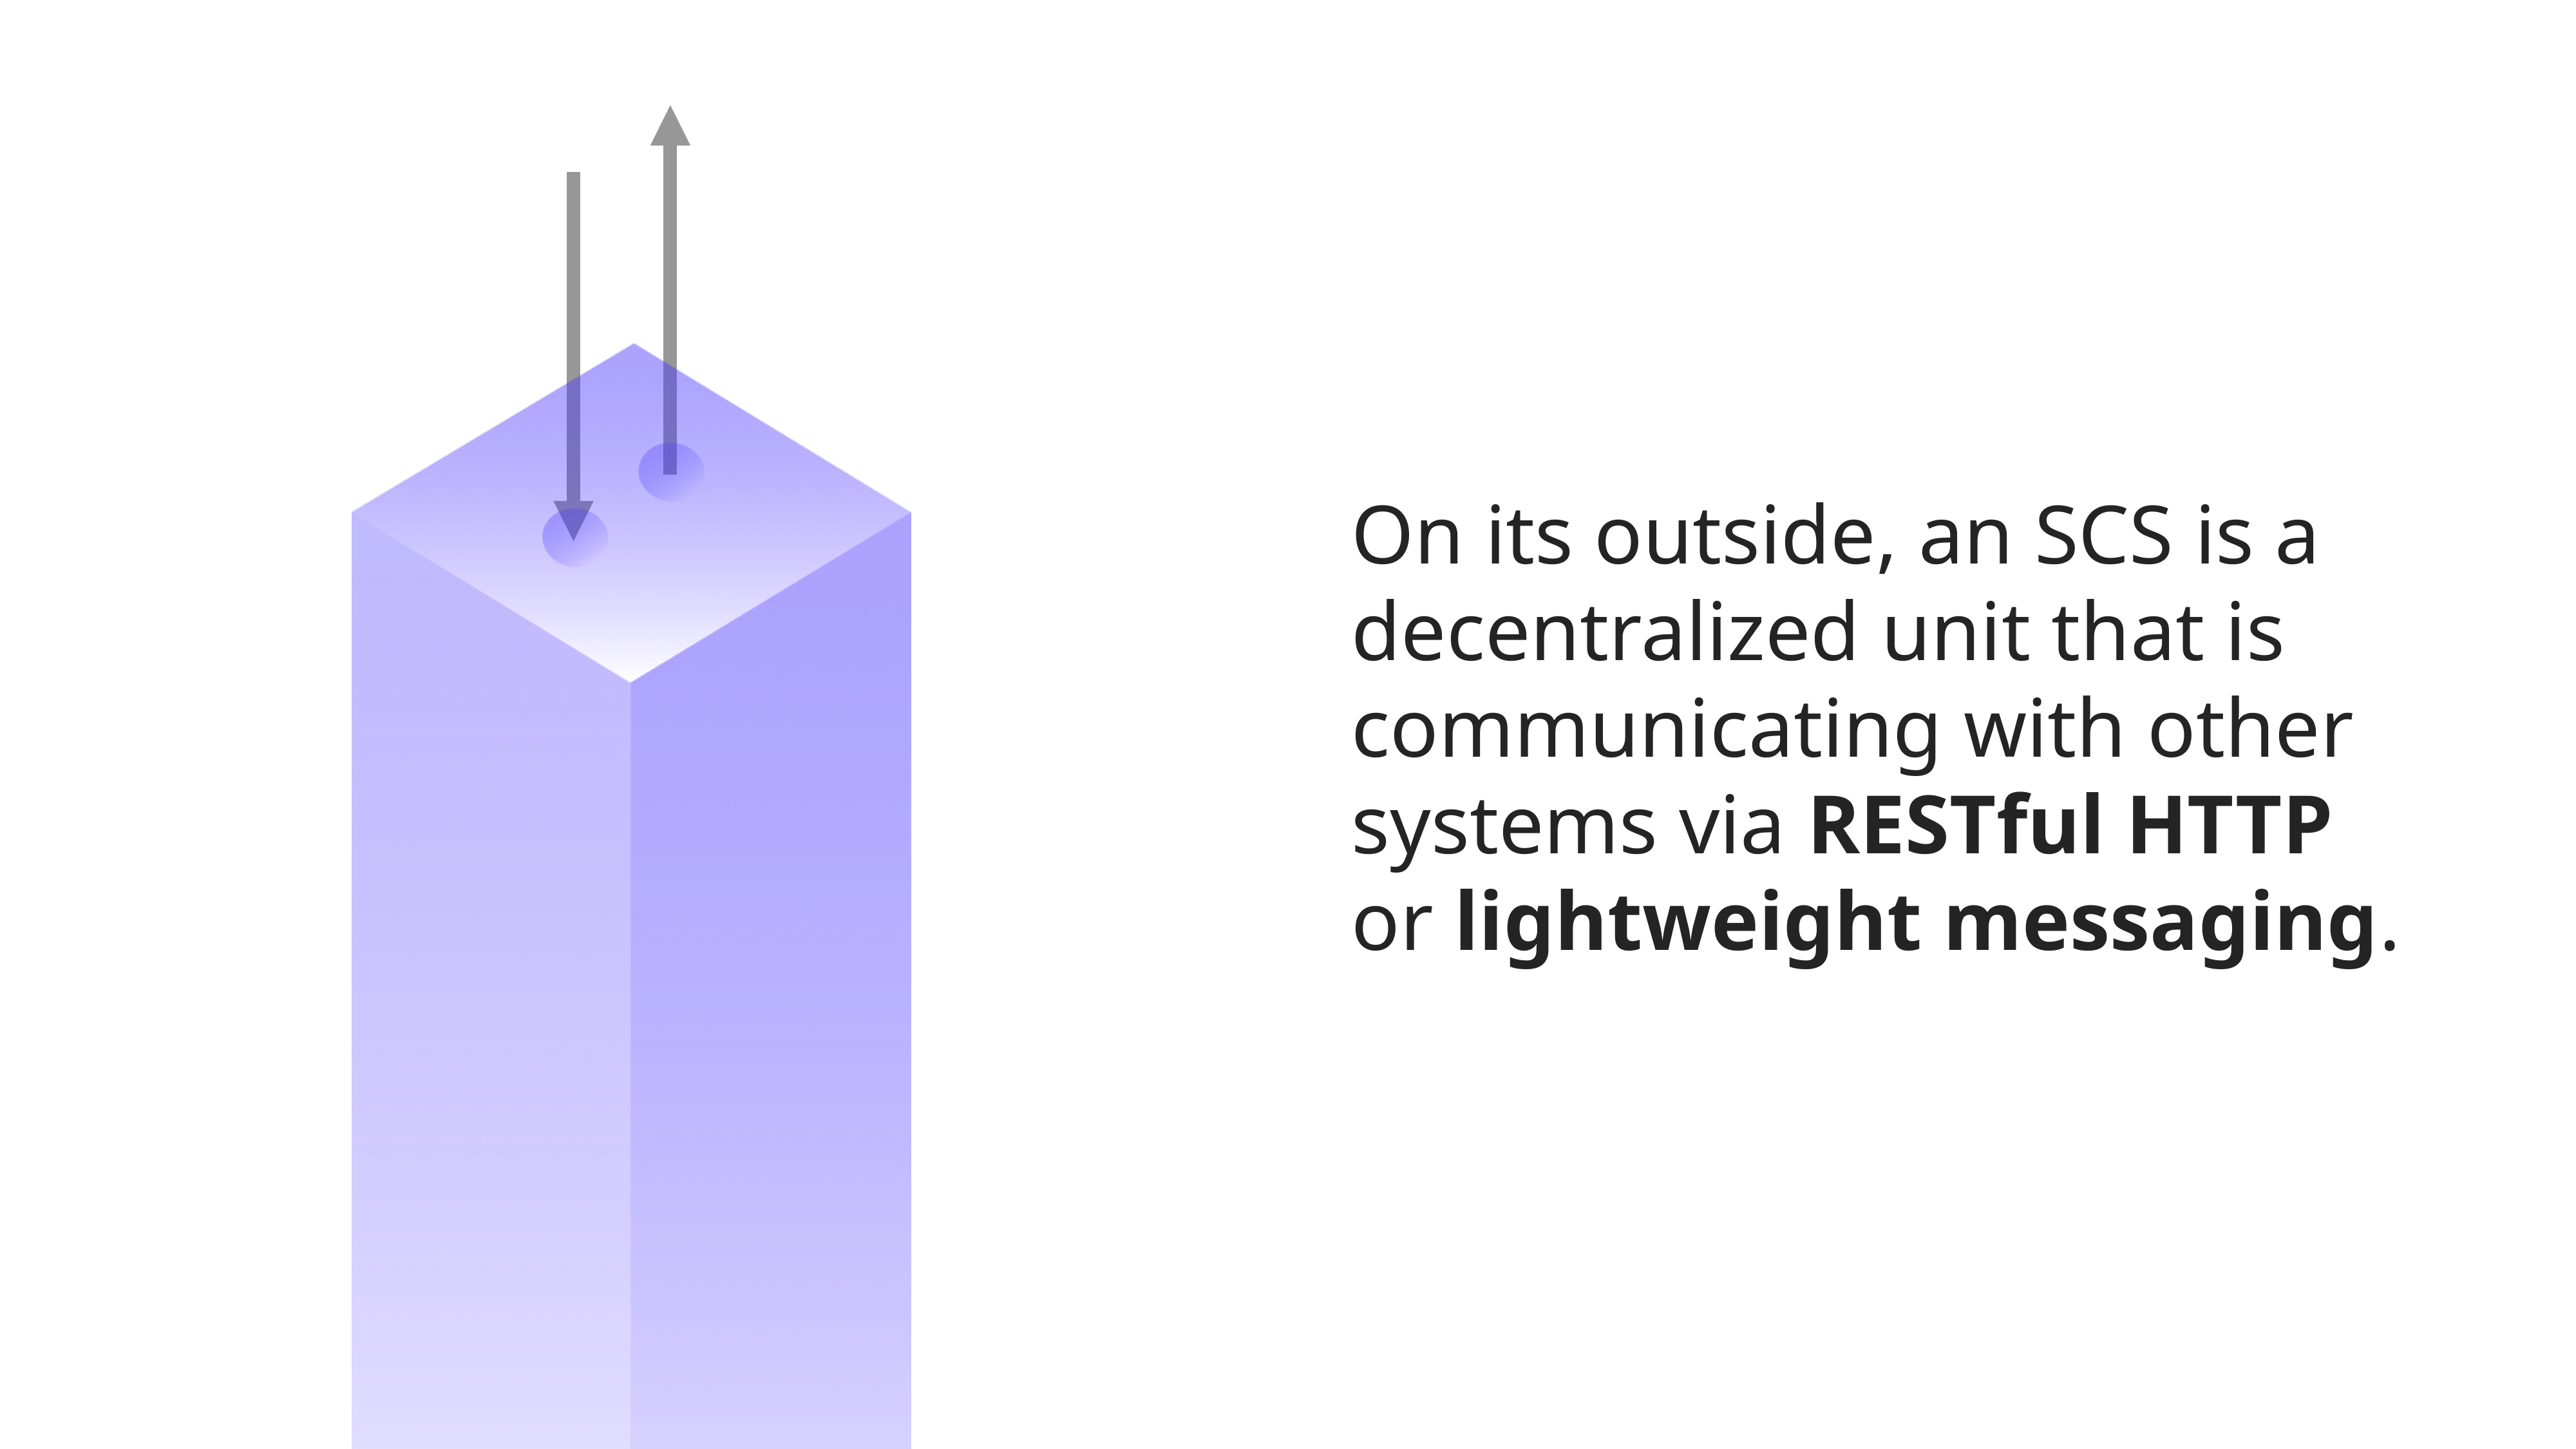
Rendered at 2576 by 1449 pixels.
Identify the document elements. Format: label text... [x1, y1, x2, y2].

picture [352, 343, 911, 1449]
list On its outside, an SCS is a decentralized unit that is communicating with other systems via RESTful HTTP or lightweight messaging. [1351, 127, 2423, 1322]
